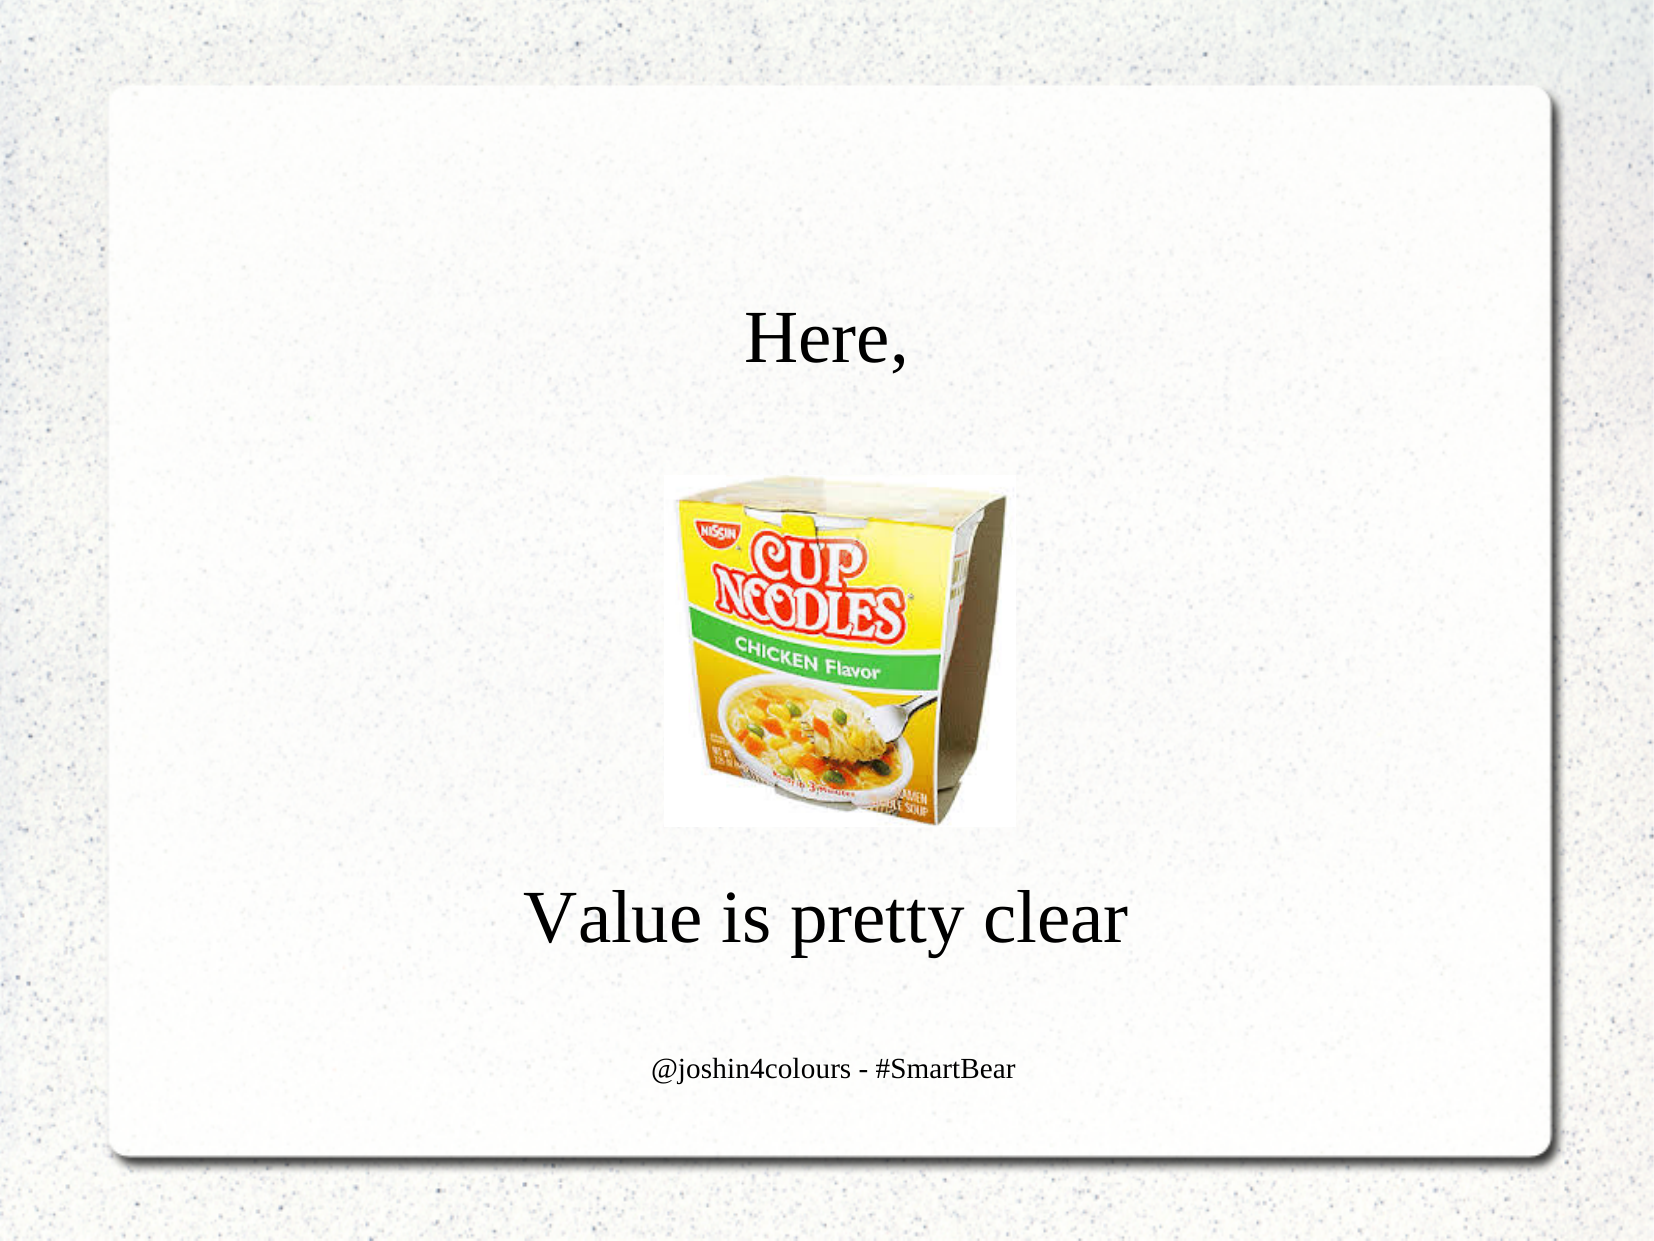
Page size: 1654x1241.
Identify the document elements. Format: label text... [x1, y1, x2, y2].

picture [0, 0, 1654, 1241]
subtitle Here, Value is pretty clear [147, 295, 1506, 1043]
